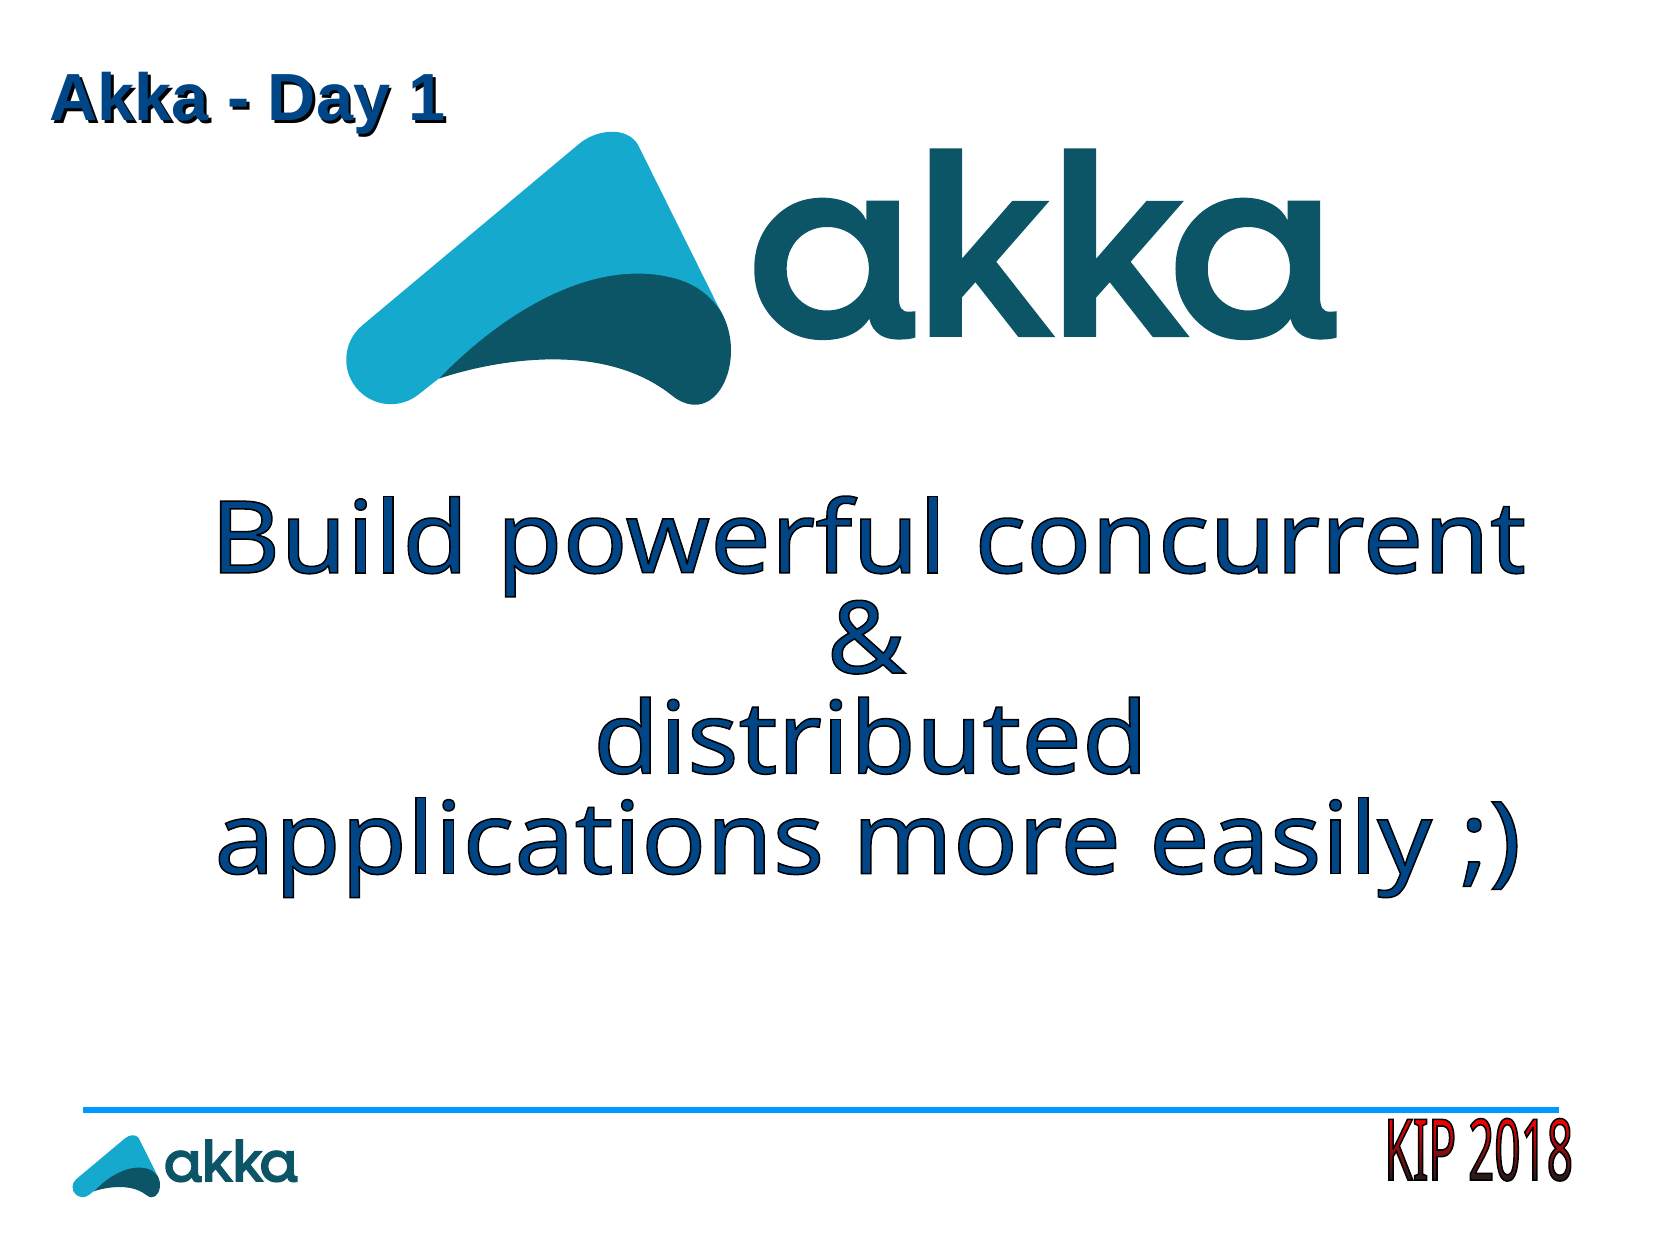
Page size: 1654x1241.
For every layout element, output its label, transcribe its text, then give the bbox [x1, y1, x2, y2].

text_box Build powerful concurrent & distributed applications more easily ;) [1100, 518, 1150, 573]
text_box Build powerful concurrent & distributed applications more easily ;) [715, 818, 765, 874]
text_box Build powerful concurrent & distributed applications more easily ;) [647, 818, 701, 875]
text_box Build powerful concurrent & distributed applications more easily ;) [519, 818, 566, 875]
text_box Build powerful concurrent & distributed applications more easily ;) [468, 818, 511, 875]
text_box Build powerful concurrent & distributed applications more easily ;) [1377, 819, 1433, 898]
text_box Build powerful concurrent & distributed applications more easily ;) [1329, 518, 1364, 573]
text_box Build powerful concurrent & distributed applications more easily ;) [984, 707, 1019, 775]
text_box Build powerful concurrent & distributed applications more easily ;) [860, 519, 910, 574]
text_box Build powerful concurrent & distributed applications more easily ;) [780, 518, 814, 573]
text_box Build powerful concurrent & distributed applications more easily ;) [408, 496, 460, 574]
text_box Build powerful concurrent & distributed applications more easily ;) [692, 718, 734, 775]
text_box Build powerful concurrent & distributed applications more easily ;) [350, 818, 402, 898]
text_box Build powerful concurrent & distributed applications more easily ;) [219, 818, 266, 875]
text_box Build powerful concurrent & distributed applications more easily ;) [576, 807, 612, 875]
text_box Build powerful concurrent & distributed applications more easily ;) [1275, 818, 1317, 875]
text_box Build powerful concurrent & distributed applications more easily ;) [1491, 506, 1524, 574]
text_box Build powerful concurrent & distributed applications more easily ;) [778, 818, 820, 875]
text_box Build powerful concurrent & distributed applications more easily ;) [716, 518, 766, 574]
text_box Build powerful concurrent & distributed applications more easily ;) [288, 519, 338, 574]
text_box Build powerful concurrent & distributed applications more easily ;) [1087, 697, 1139, 775]
text_box Build powerful concurrent & distributed applications more easily ;) [1214, 818, 1262, 875]
text_box Build powerful concurrent & distributed applications more easily ;) [1285, 518, 1319, 573]
text_box Build powerful concurrent & distributed applications more easily ;) [1492, 801, 1517, 890]
picture [295, 47, 1371, 490]
text_box Build powerful concurrent & distributed applications more easily ;) [1066, 818, 1116, 875]
text_box Build powerful concurrent & distributed applications more easily ;) [980, 518, 1023, 574]
text_box Build powerful concurrent & distributed applications more easily ;) [505, 518, 557, 597]
text_box Build powerful concurrent & distributed applications more easily ;) [1027, 718, 1077, 775]
text_box Build powerful concurrent & distributed applications more easily ;) [1432, 518, 1482, 573]
text_box Build powerful concurrent & distributed applications more easily ;) [832, 600, 906, 675]
text_box Build powerful concurrent & distributed applications more easily ;) [1163, 518, 1206, 574]
text_box Build powerful concurrent & distributed applications more easily ;) [858, 697, 910, 775]
text_box Build powerful concurrent & distributed applications more easily ;) [816, 496, 858, 573]
text_box Build powerful concurrent & distributed applications more easily ;) [740, 707, 776, 775]
text_box Build powerful concurrent & distributed applications more easily ;) [786, 718, 821, 774]
text_box Build powerful concurrent & distributed applications more easily ;) [568, 518, 622, 574]
text_box Build powerful concurrent & distributed applications more easily ;) [220, 501, 275, 573]
text_box Build powerful concurrent & distributed applications more easily ;) [1154, 818, 1205, 875]
text_box Build powerful concurrent & distributed applications more easily ;) [283, 818, 335, 898]
text_box Build powerful concurrent & distributed applications more easily ;) [861, 818, 945, 874]
text_box Build powerful concurrent & distributed applications more easily ;) [1368, 518, 1418, 574]
text_box Build powerful concurrent & distributed applications more easily ;) [1027, 818, 1061, 874]
text_box Build powerful concurrent & distributed applications more easily ;) [599, 697, 651, 775]
text_box Build powerful concurrent & distributed applications more easily ;) [1217, 519, 1267, 574]
text_box Build powerful concurrent & distributed applications more easily ;) [626, 518, 709, 573]
picture [60, 1116, 306, 1217]
text_box Build powerful concurrent & distributed applications more easily ;) [924, 719, 974, 775]
text_box Build powerful concurrent & distributed applications more easily ;) [958, 818, 1013, 875]
text_box Akka - Day 1 [0, 5, 477, 189]
text_box Build powerful concurrent & distributed applications more easily ;) [1032, 518, 1086, 574]
